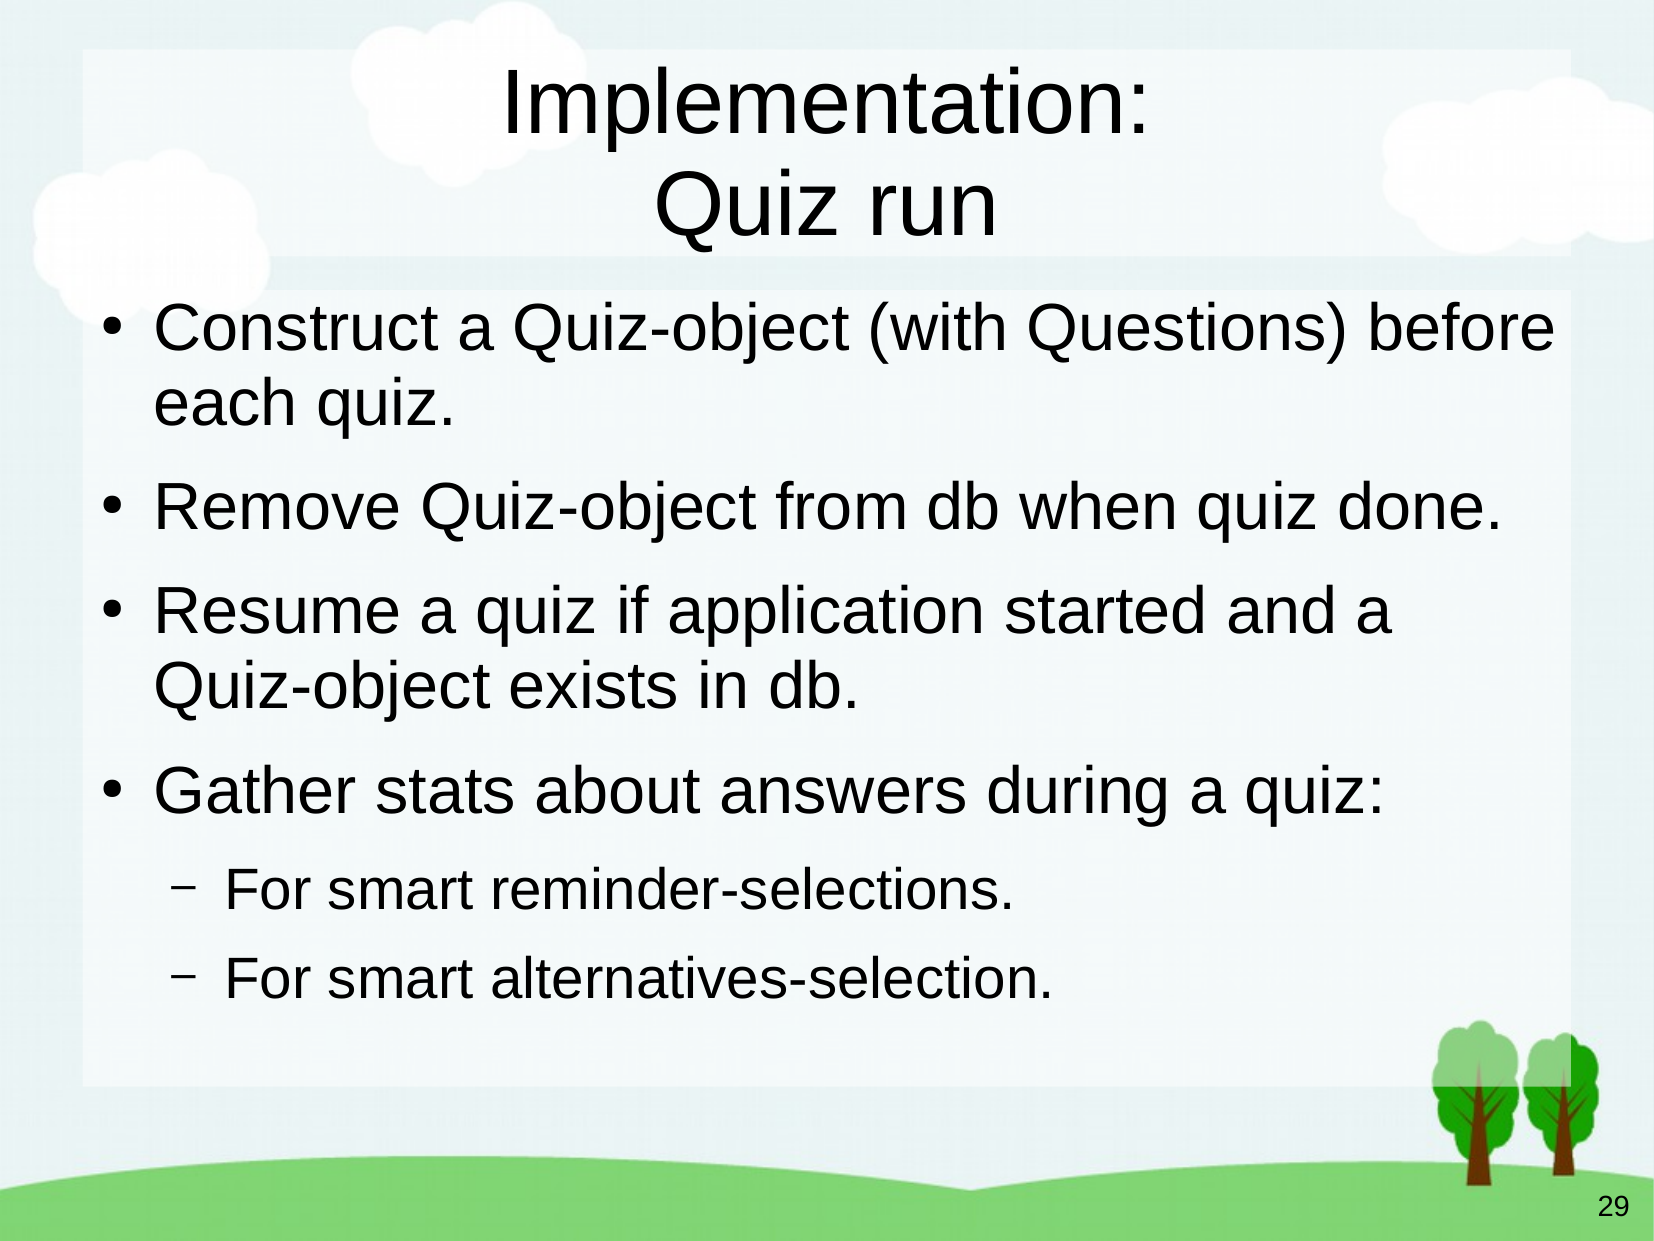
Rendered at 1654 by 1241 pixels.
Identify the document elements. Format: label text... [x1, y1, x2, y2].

title Implementation: Quiz run [82, 49, 1571, 257]
picture [0, 0, 1654, 1241]
list Construct a Quiz-object (with Questions) before each quiz. Remove Quiz-object from db when quiz done. Resume a quiz if application started and a Quiz-object exists in db. Gather stats about answers during a quiz: For smart reminder-selections. For smart alternatives-selection. [82, 290, 1571, 1087]
